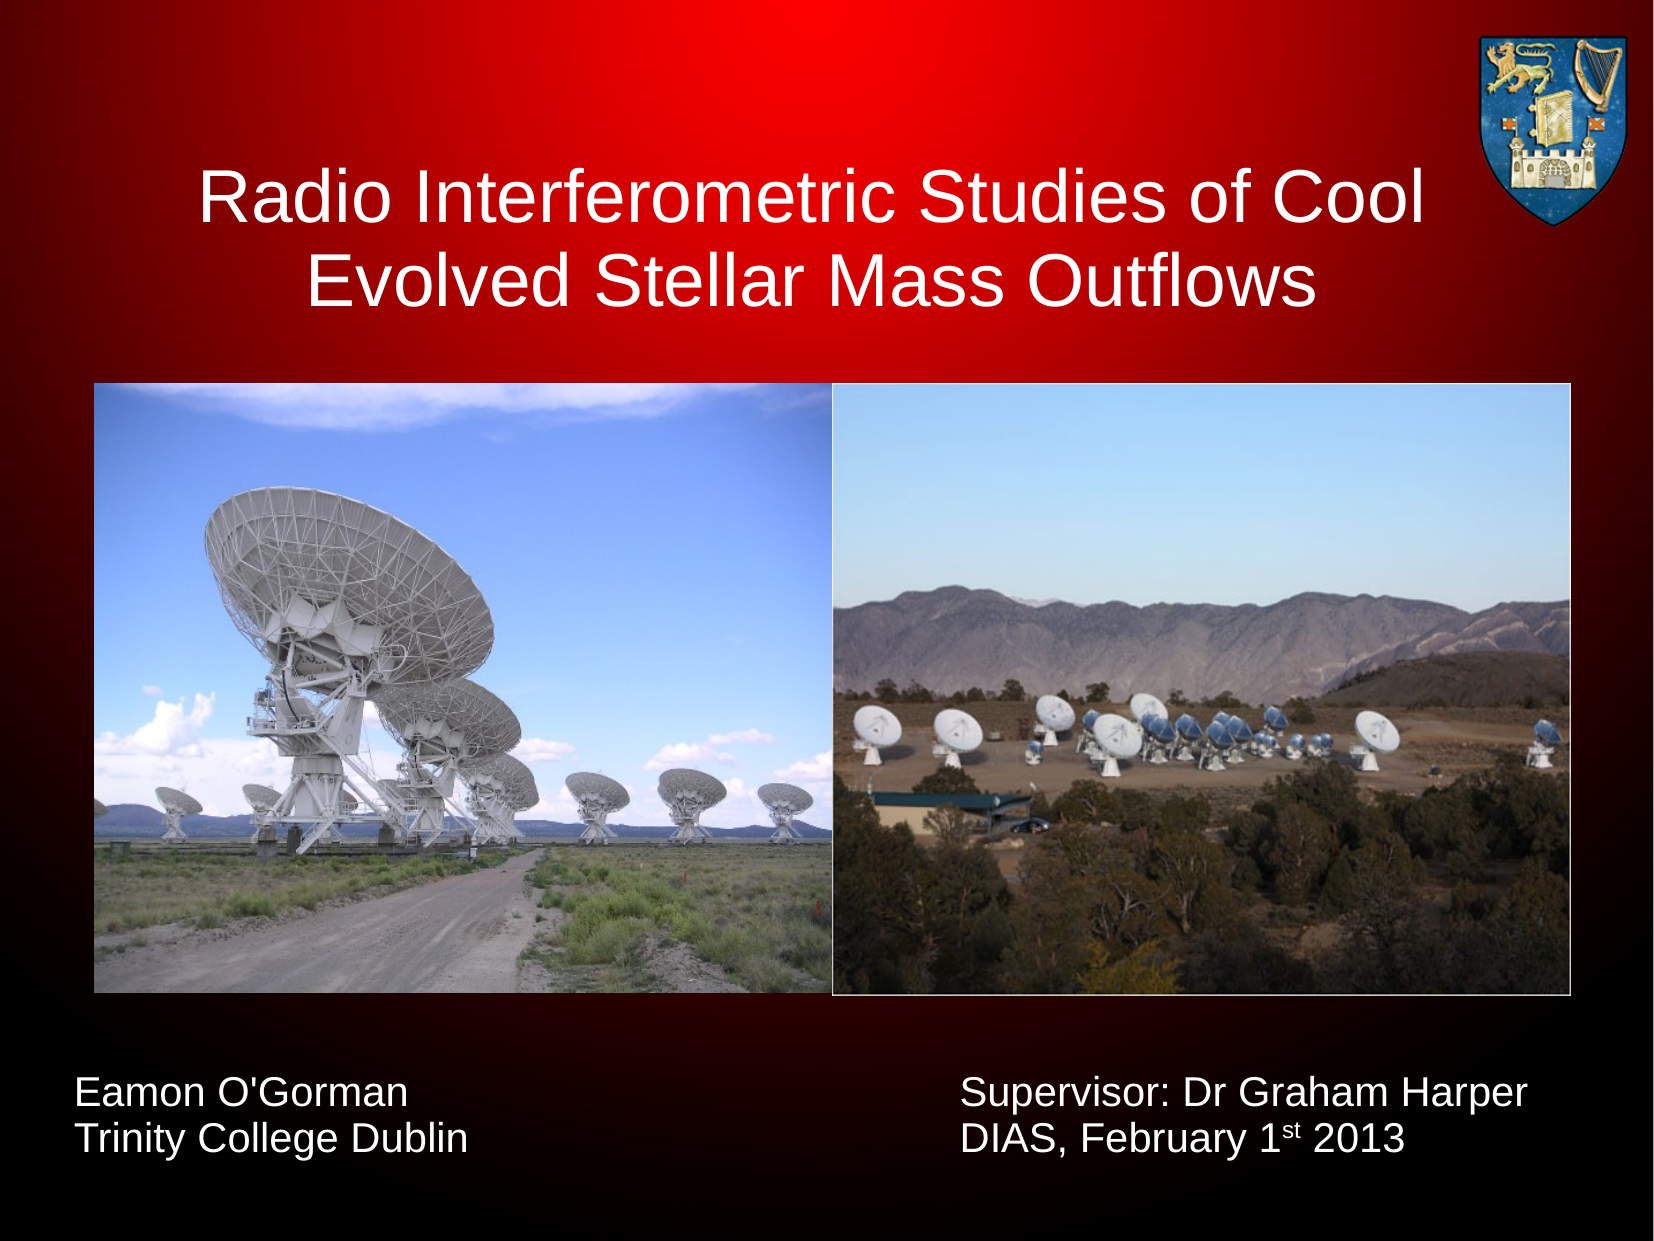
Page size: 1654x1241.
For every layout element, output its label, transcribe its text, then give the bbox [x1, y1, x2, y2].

picture [0, 0, 1654, 1241]
text_box Radio Interferometric Studies of Cool Evolved Stellar Mass Outflows Eamon O'Gorman Supervisor: Dr Graham Harper Trinity College Dublin DIAS, February 1st 2013 [59, 147, 1565, 1223]
